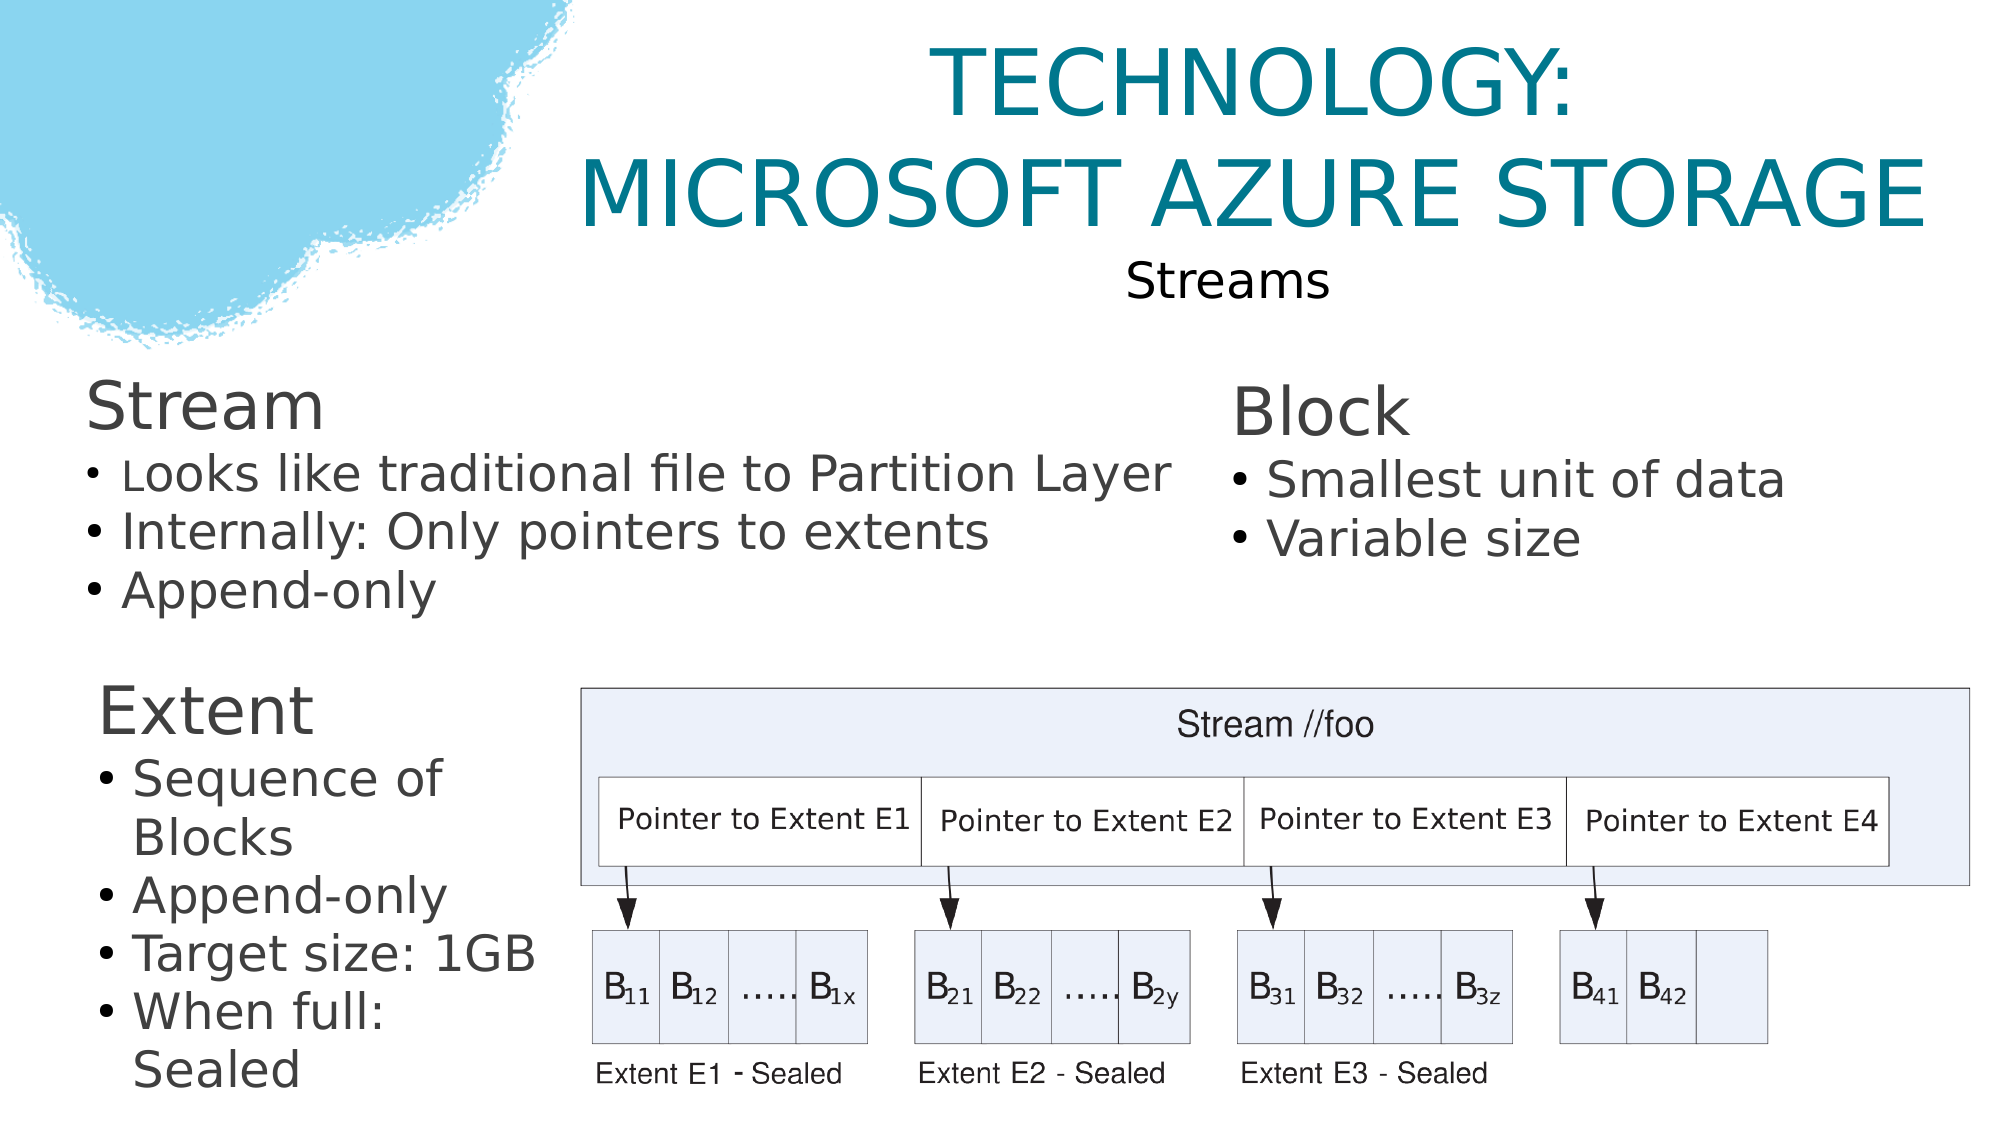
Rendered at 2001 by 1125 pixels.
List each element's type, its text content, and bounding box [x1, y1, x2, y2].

text_box Stream Looks like traditional file to Partition Layer Internally: Only pointers to extents Append-only [70, 359, 1760, 626]
text_box Block Smallest unit of data Variable size [1216, 366, 1997, 575]
text_box Technology: Microsoft Azure Storage [509, 0, 2000, 252]
picture [577, 684, 1973, 1084]
text_box Extent Sequence of Blocks Append-only Target size: 1GB When full: Sealed [82, 665, 566, 1125]
text_box Streams [1110, 244, 1595, 359]
